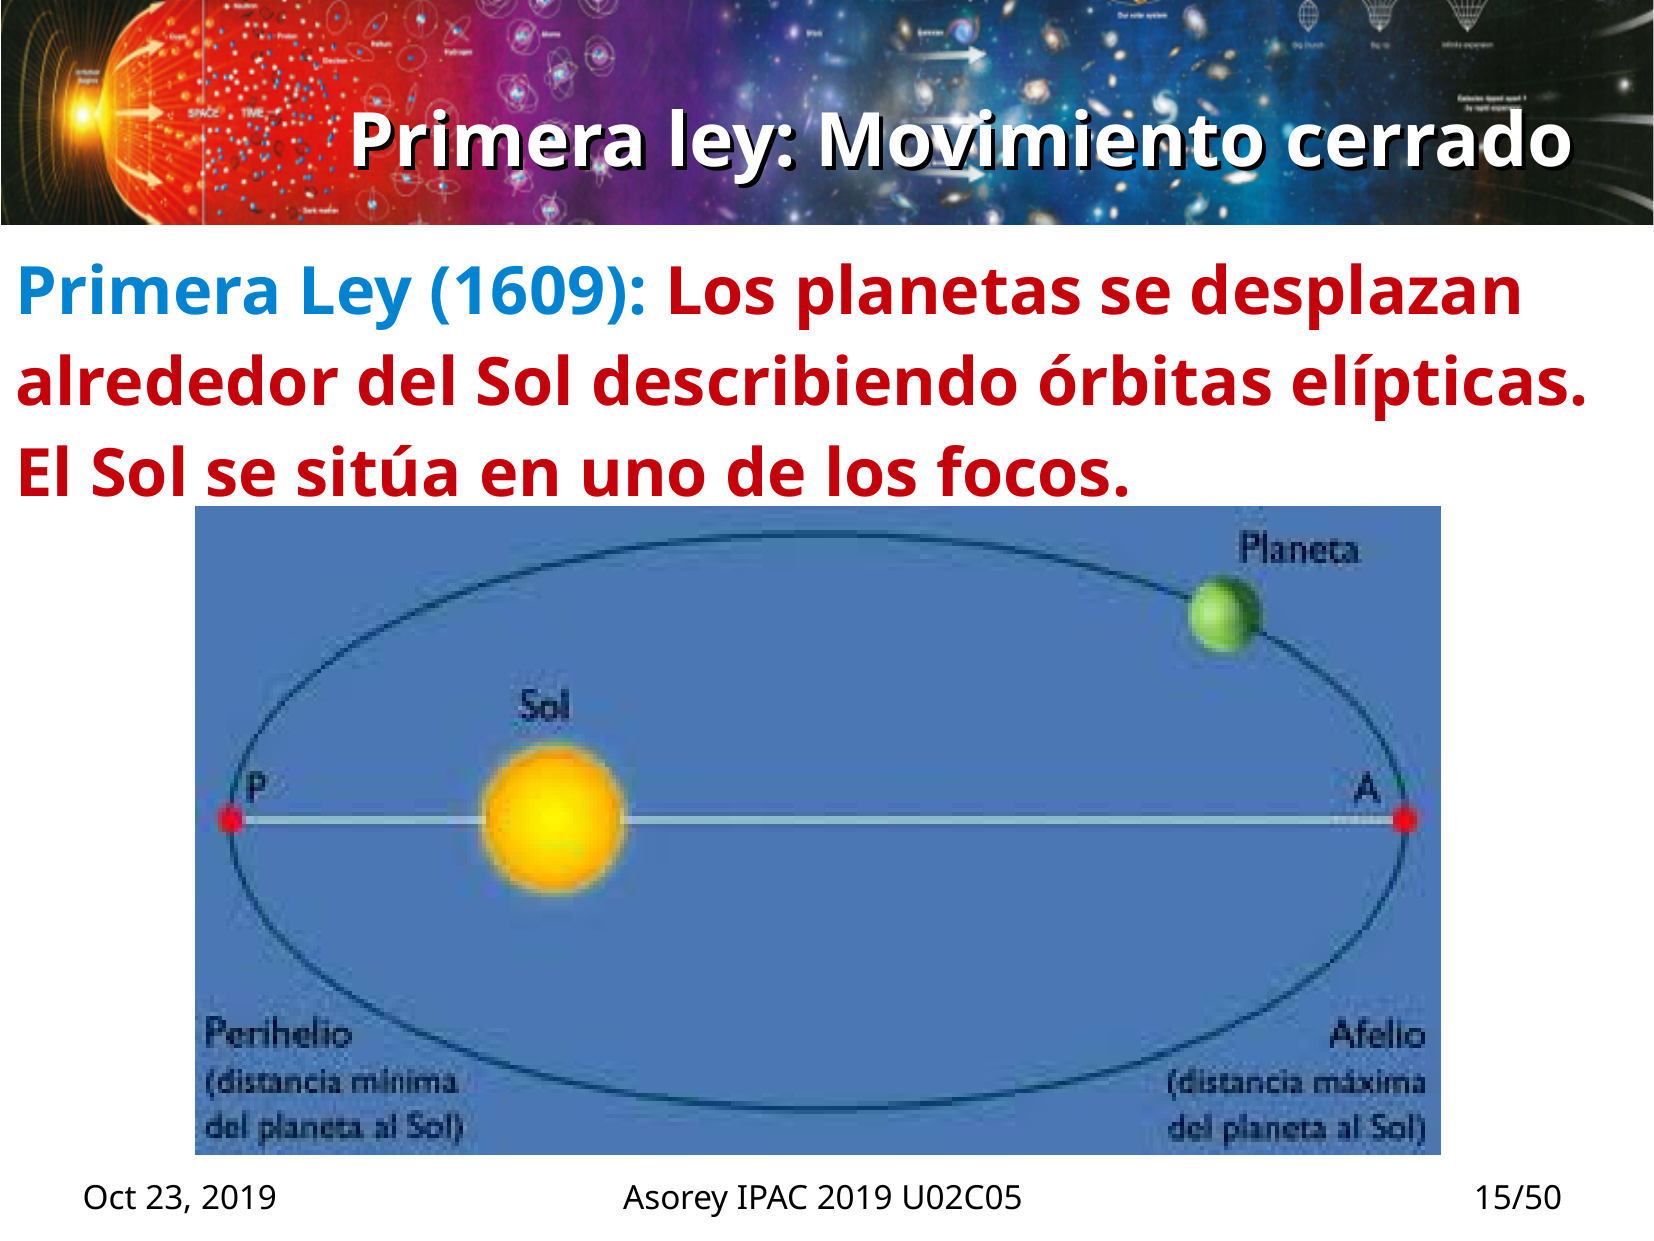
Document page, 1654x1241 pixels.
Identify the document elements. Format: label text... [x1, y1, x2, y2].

picture [1, 0, 1654, 225]
text_box Primera Ley (1609): Los planetas se desplazan alrededor del Sol describiendo órbitas elípticas. El Sol se sitúa en uno de los focos. [0, 236, 1654, 496]
picture [195, 506, 1441, 1156]
title Primera ley: Movimiento cerrado [86, 49, 1576, 226]
